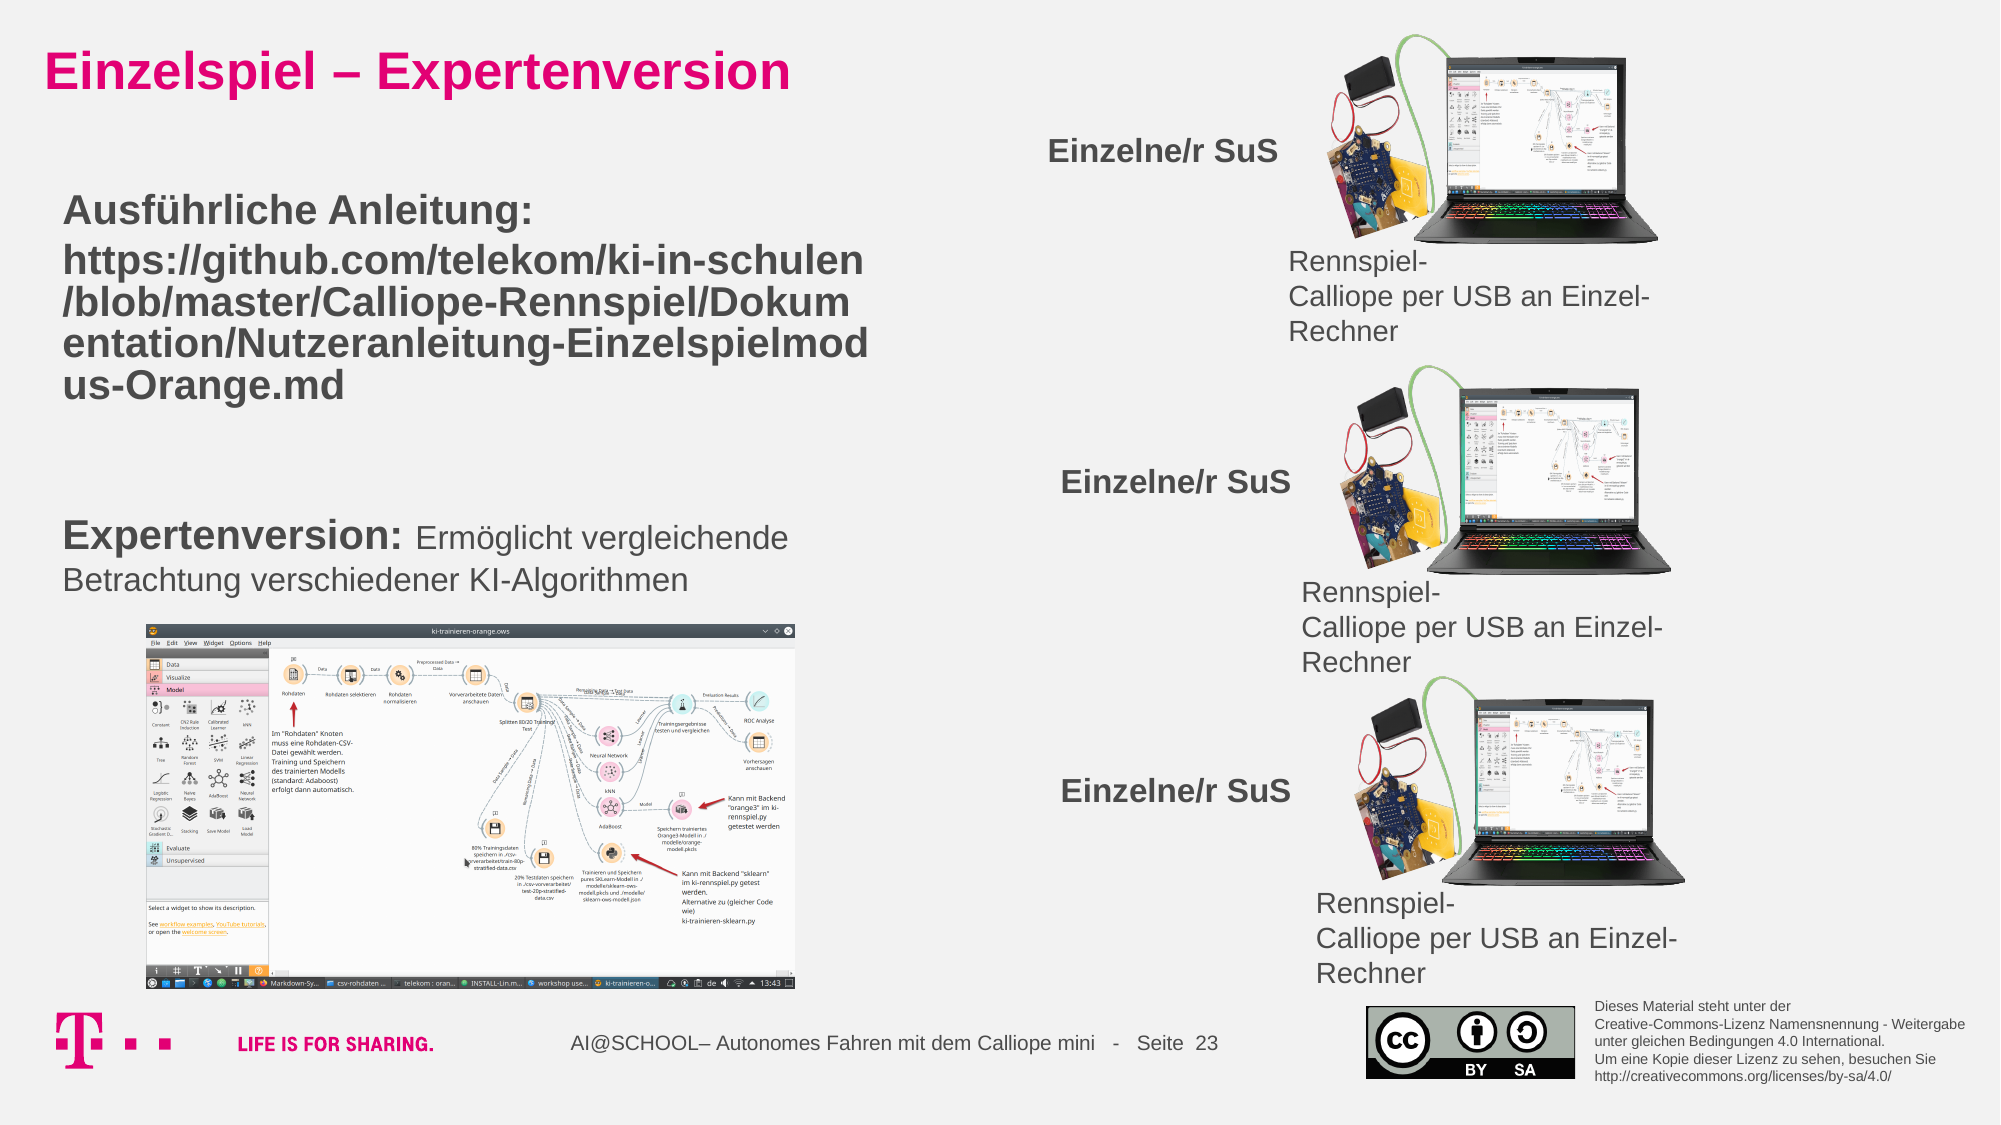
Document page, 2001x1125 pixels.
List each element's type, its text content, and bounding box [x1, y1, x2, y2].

text_box Einzelne/r SuS [1048, 763, 1352, 829]
picture [1338, 132, 1659, 236]
picture [1327, 664, 1686, 878]
text_box Rennspiel- Calliope per USB an Einzel-Rechner [1276, 236, 1672, 324]
text_box Einzelspiel – Expertenversion [0, 43, 1888, 132]
picture [1386, 22, 1454, 43]
picture [146, 624, 795, 989]
picture [1312, 353, 1672, 567]
text_box Rennspiel- Calliope per USB an Einzel-Rechner [1303, 878, 1699, 966]
text_box Einzelne/r SuS [1035, 132, 1339, 189]
text_box Rennspiel- Calliope per USB an Einzel-Rechner [1289, 567, 1685, 654]
text_box Ausführliche Anleitung: https://github.com/telekom/ki-in-schulen/blob/master/Calliope-Rennspiel/Dokumentation/Nutzeranleitung-Einzelspielmodus-Orange.md Expertenversion: Ermöglicht vergleichende Betrachtung verschiedener KI-Algorithmen [50, 176, 884, 393]
text_box Einzelne/r SuS [1048, 453, 1352, 520]
